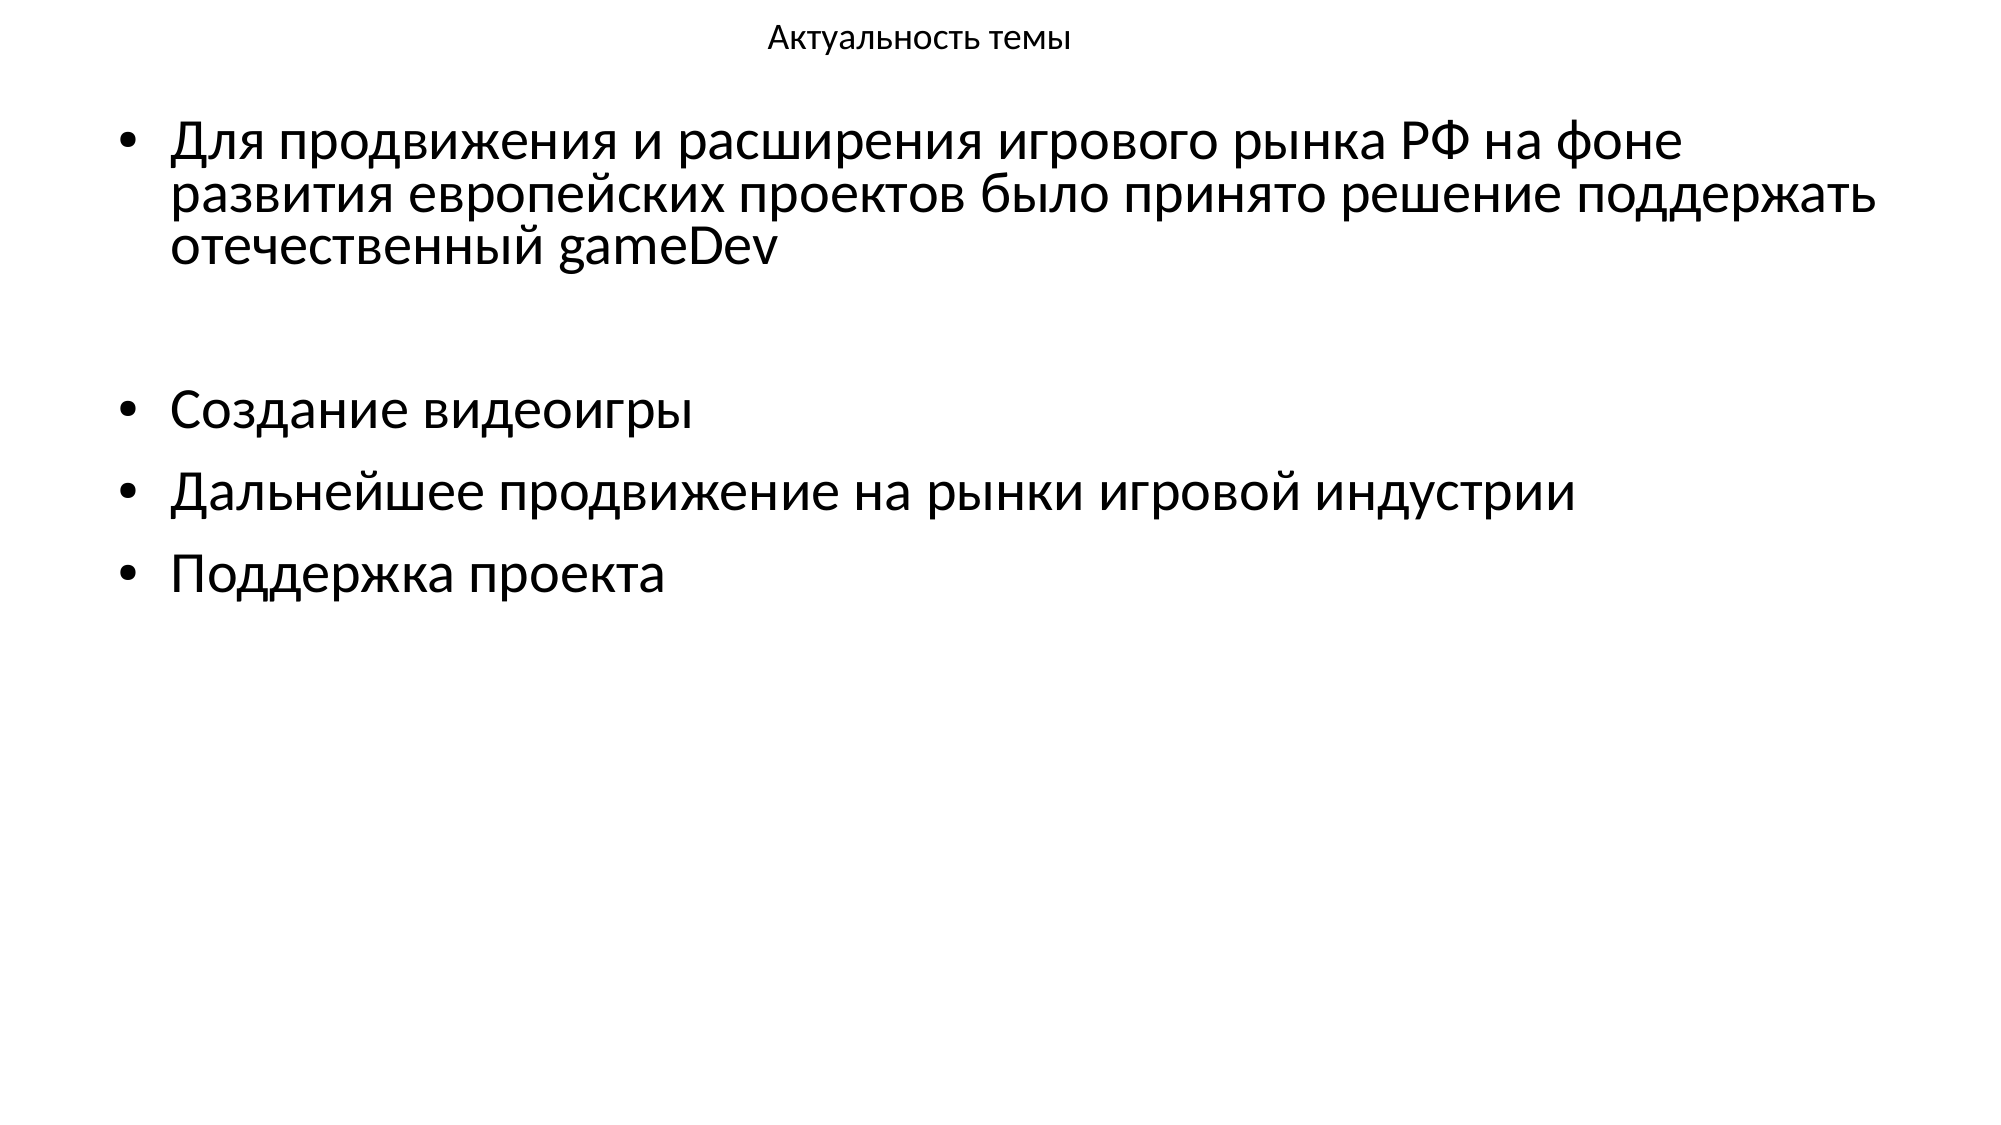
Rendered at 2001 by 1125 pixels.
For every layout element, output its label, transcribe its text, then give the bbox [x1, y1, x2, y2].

list Для продвижения и расширения игрового рынка РФ на фоне развития европейских проектов было принято решение поддержать отечественный gameDev Создание видеоигры Дальнейшее продвижение на рынки игровой индустрии Поддержка проекта [99, 118, 1900, 771]
title Актуальность темы [767, 0, 2000, 237]
